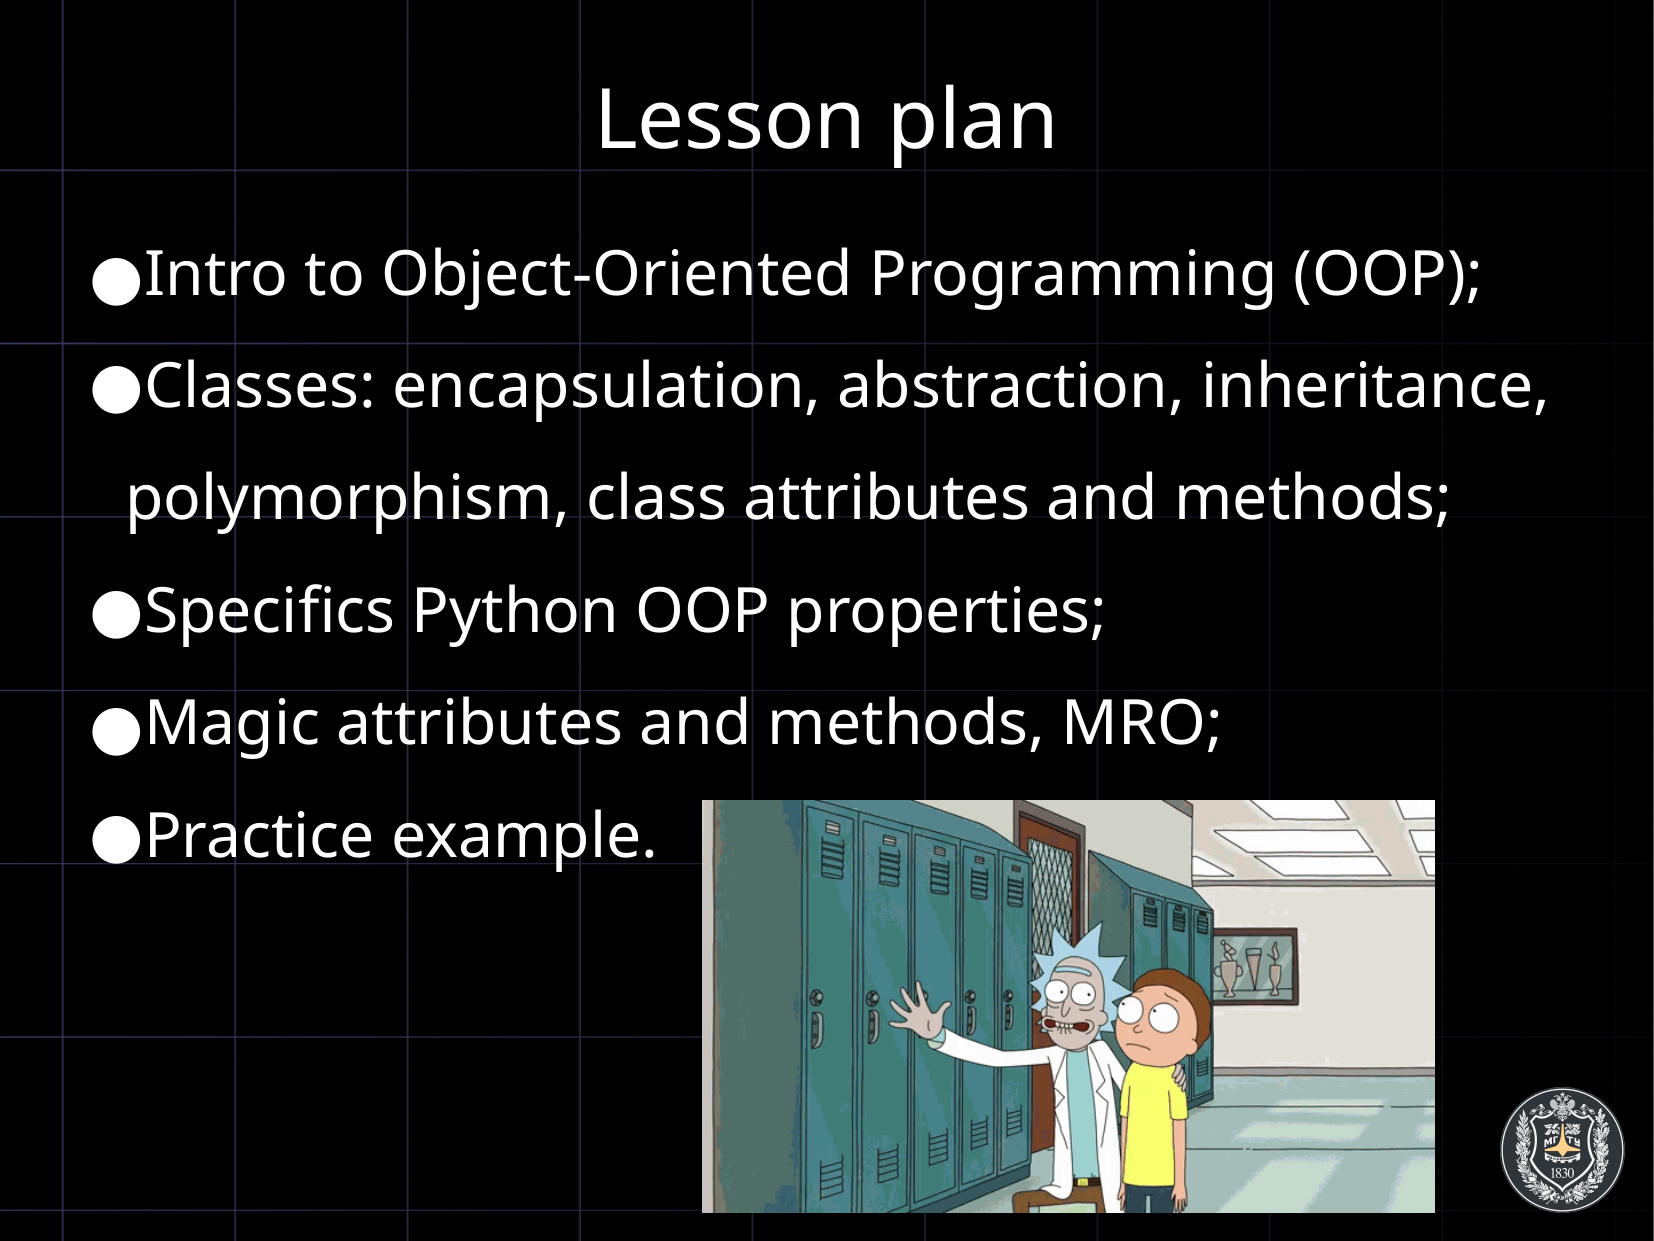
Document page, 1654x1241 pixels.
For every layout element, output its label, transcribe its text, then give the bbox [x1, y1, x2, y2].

picture [0, 0, 1654, 1241]
text_box Intro to Object-Oriented Programming (OOP); Classes: encapsulation, abstraction, inheritance, polymorphism, class attributes and methods; Specifics Python OOP properties; Magic attributes and methods, MRO; Practice example. [74, 187, 1575, 1238]
text_box Lesson plan [82, 37, 1571, 187]
